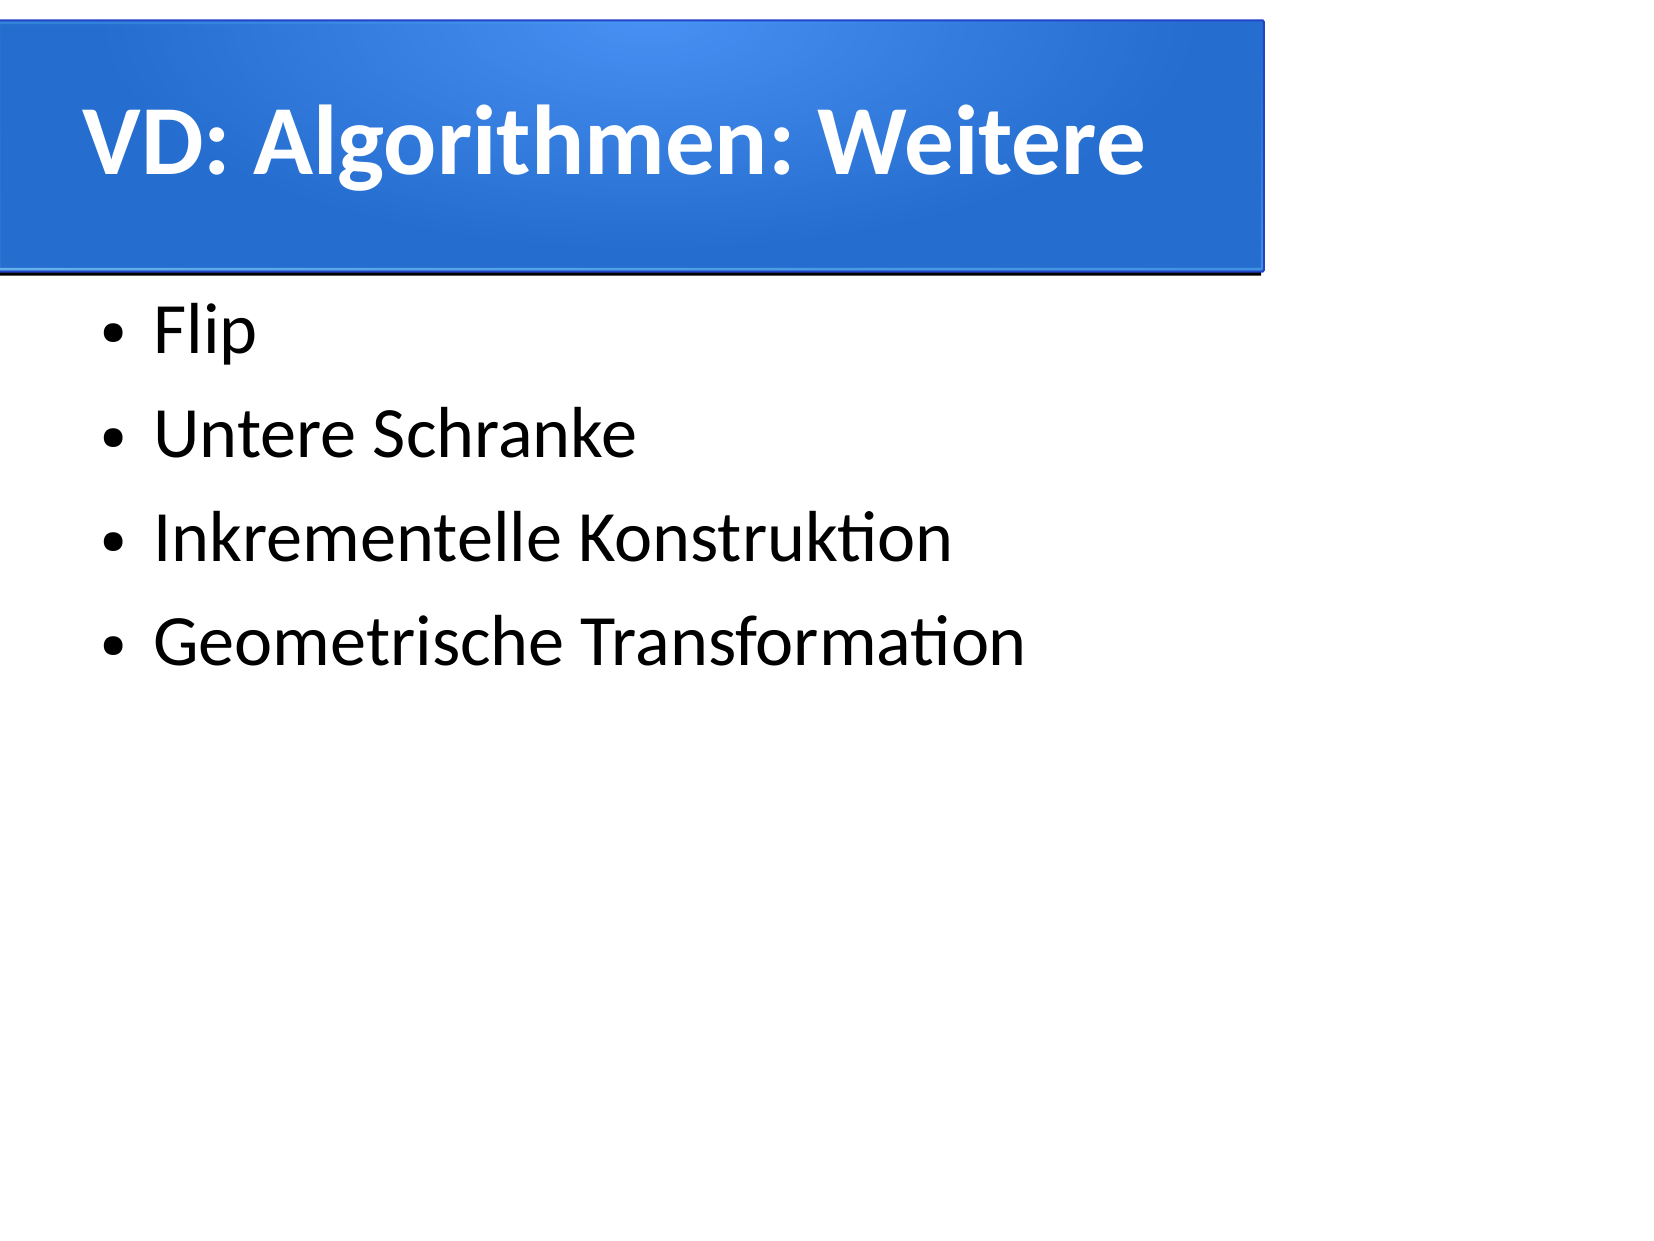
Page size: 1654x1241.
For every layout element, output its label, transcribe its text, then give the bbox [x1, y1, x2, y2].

title VD: Algorithmen: Weitere [82, 47, 1235, 252]
list Flip Untere Schranke Inkrementelle Konstruktion Geometrische Transformation [82, 299, 1571, 1019]
